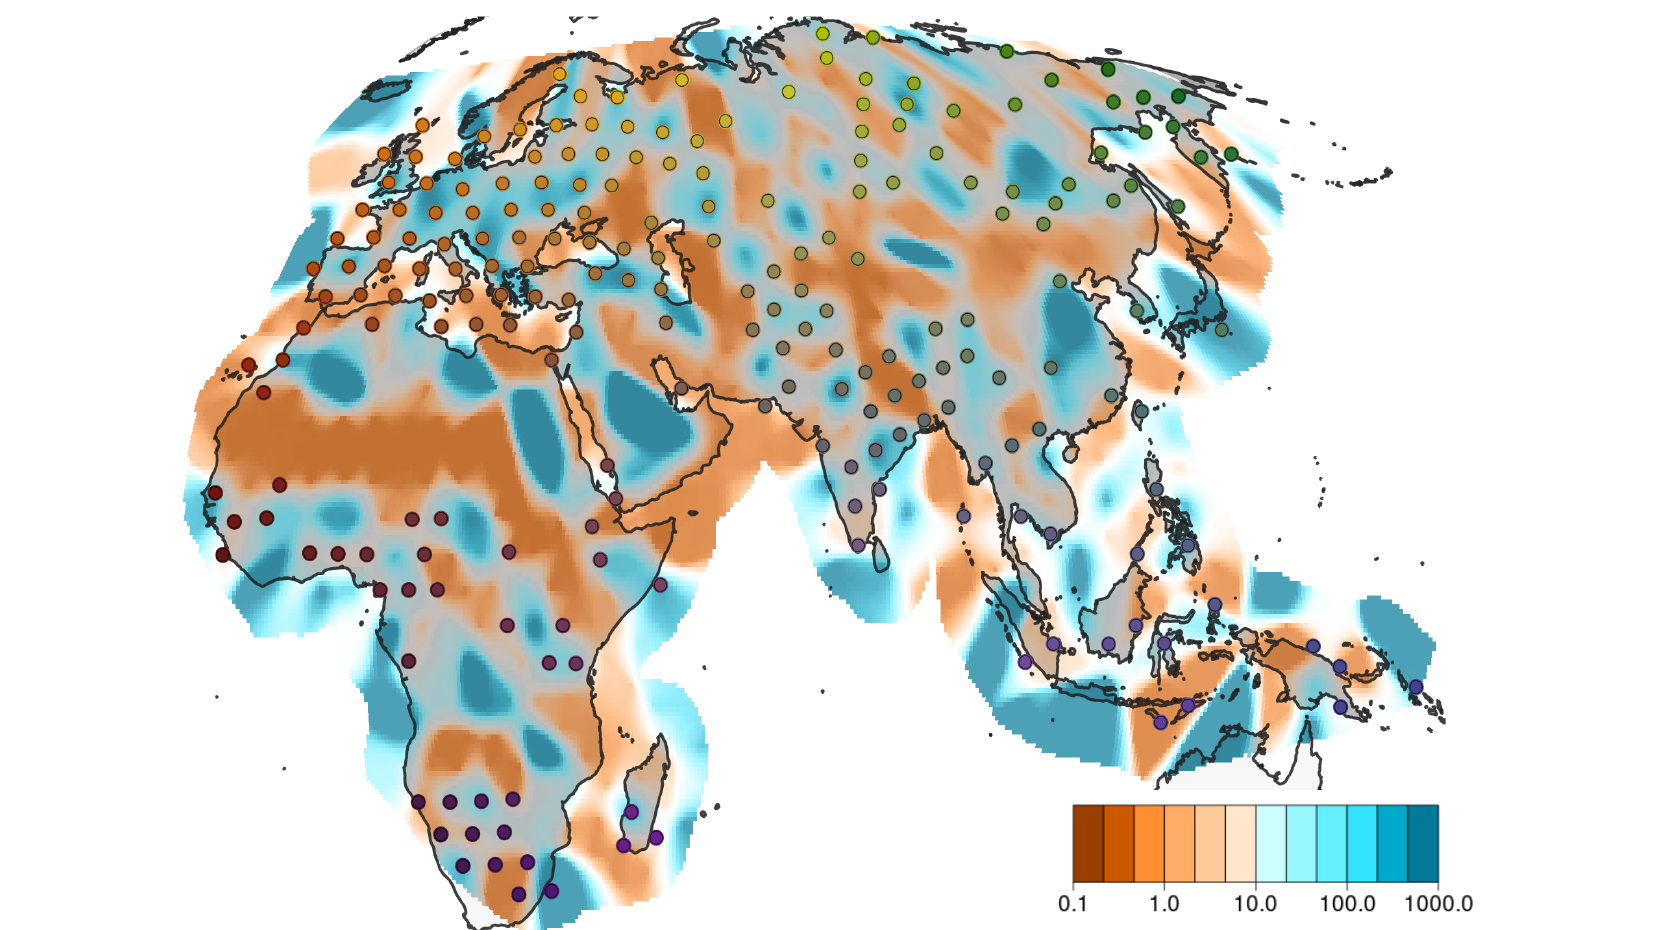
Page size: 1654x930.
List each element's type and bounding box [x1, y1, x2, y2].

picture [179, 0, 1474, 930]
